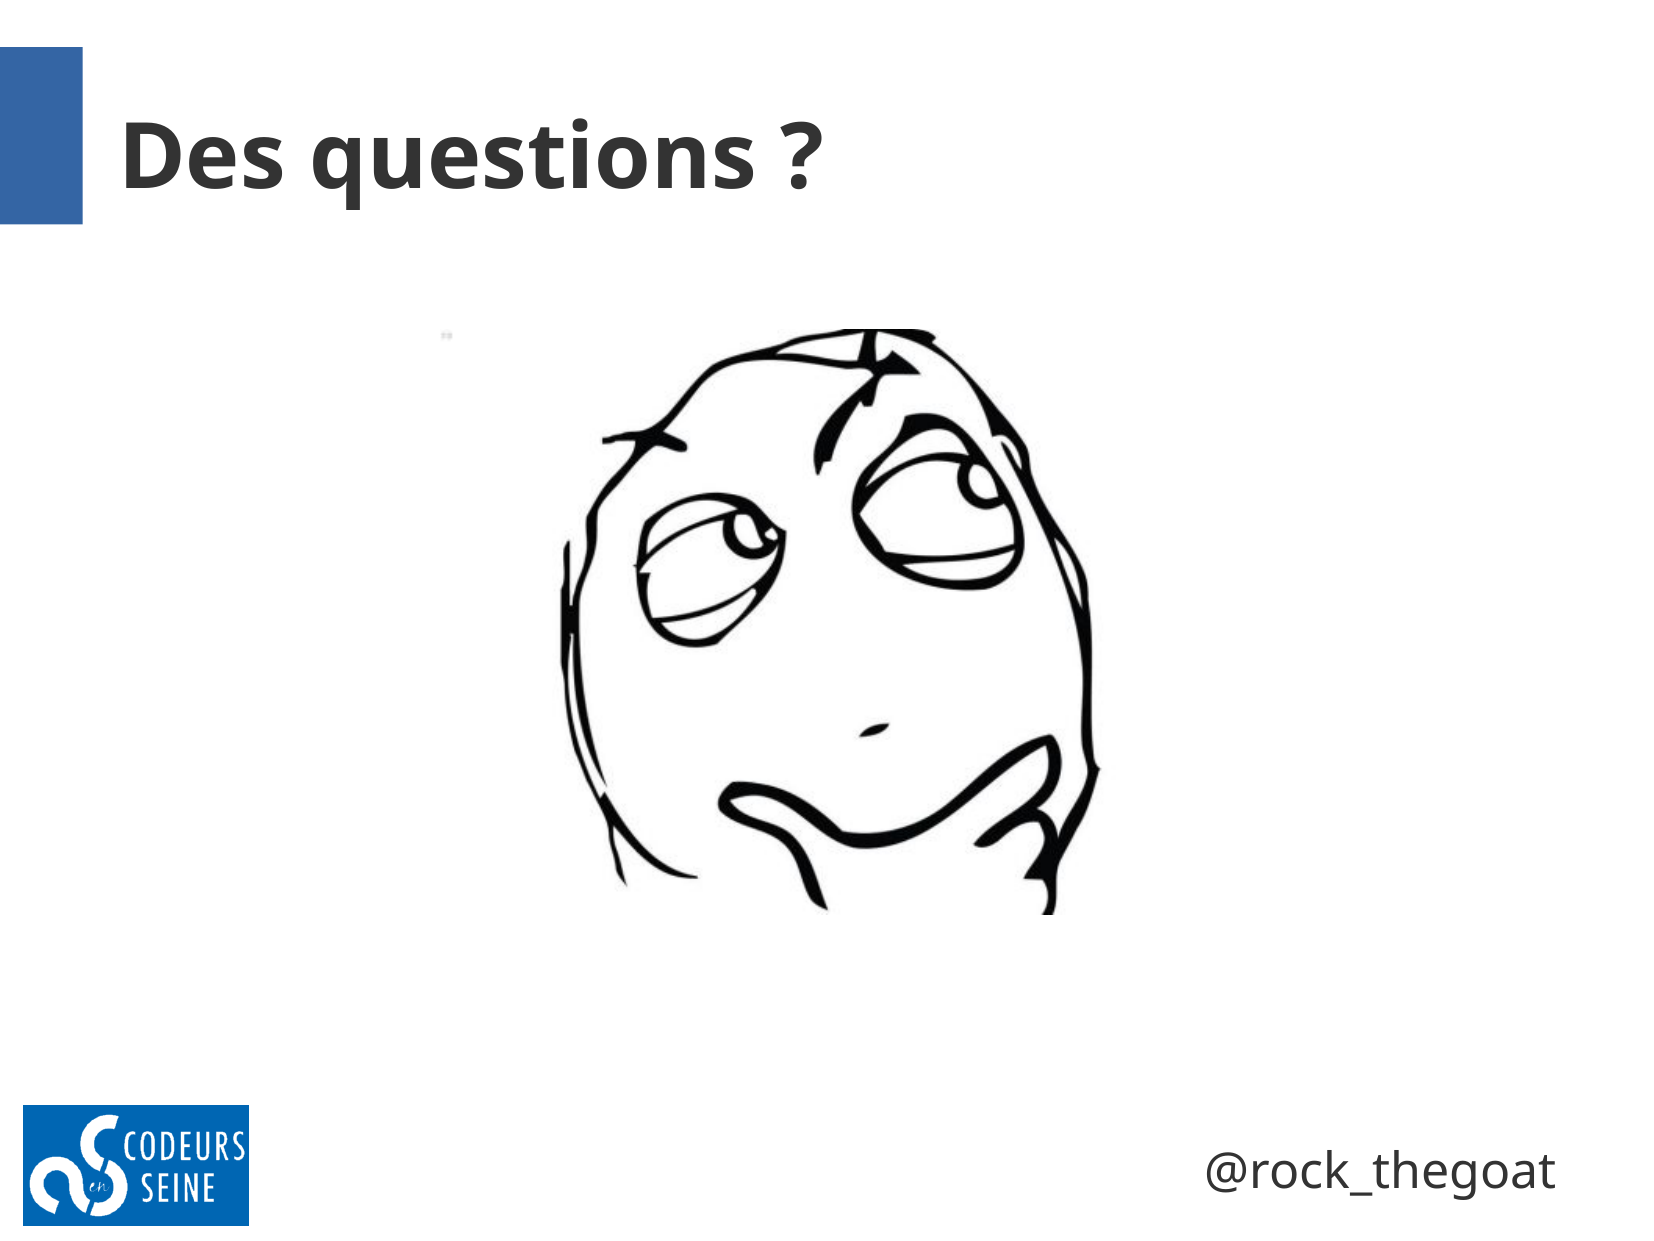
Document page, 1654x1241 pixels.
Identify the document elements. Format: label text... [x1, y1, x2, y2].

picture [440, 329, 1222, 916]
picture [23, 1105, 249, 1226]
list @rock_thegoat [1133, 1135, 1630, 1217]
title Des questions ? [118, 49, 1571, 257]
